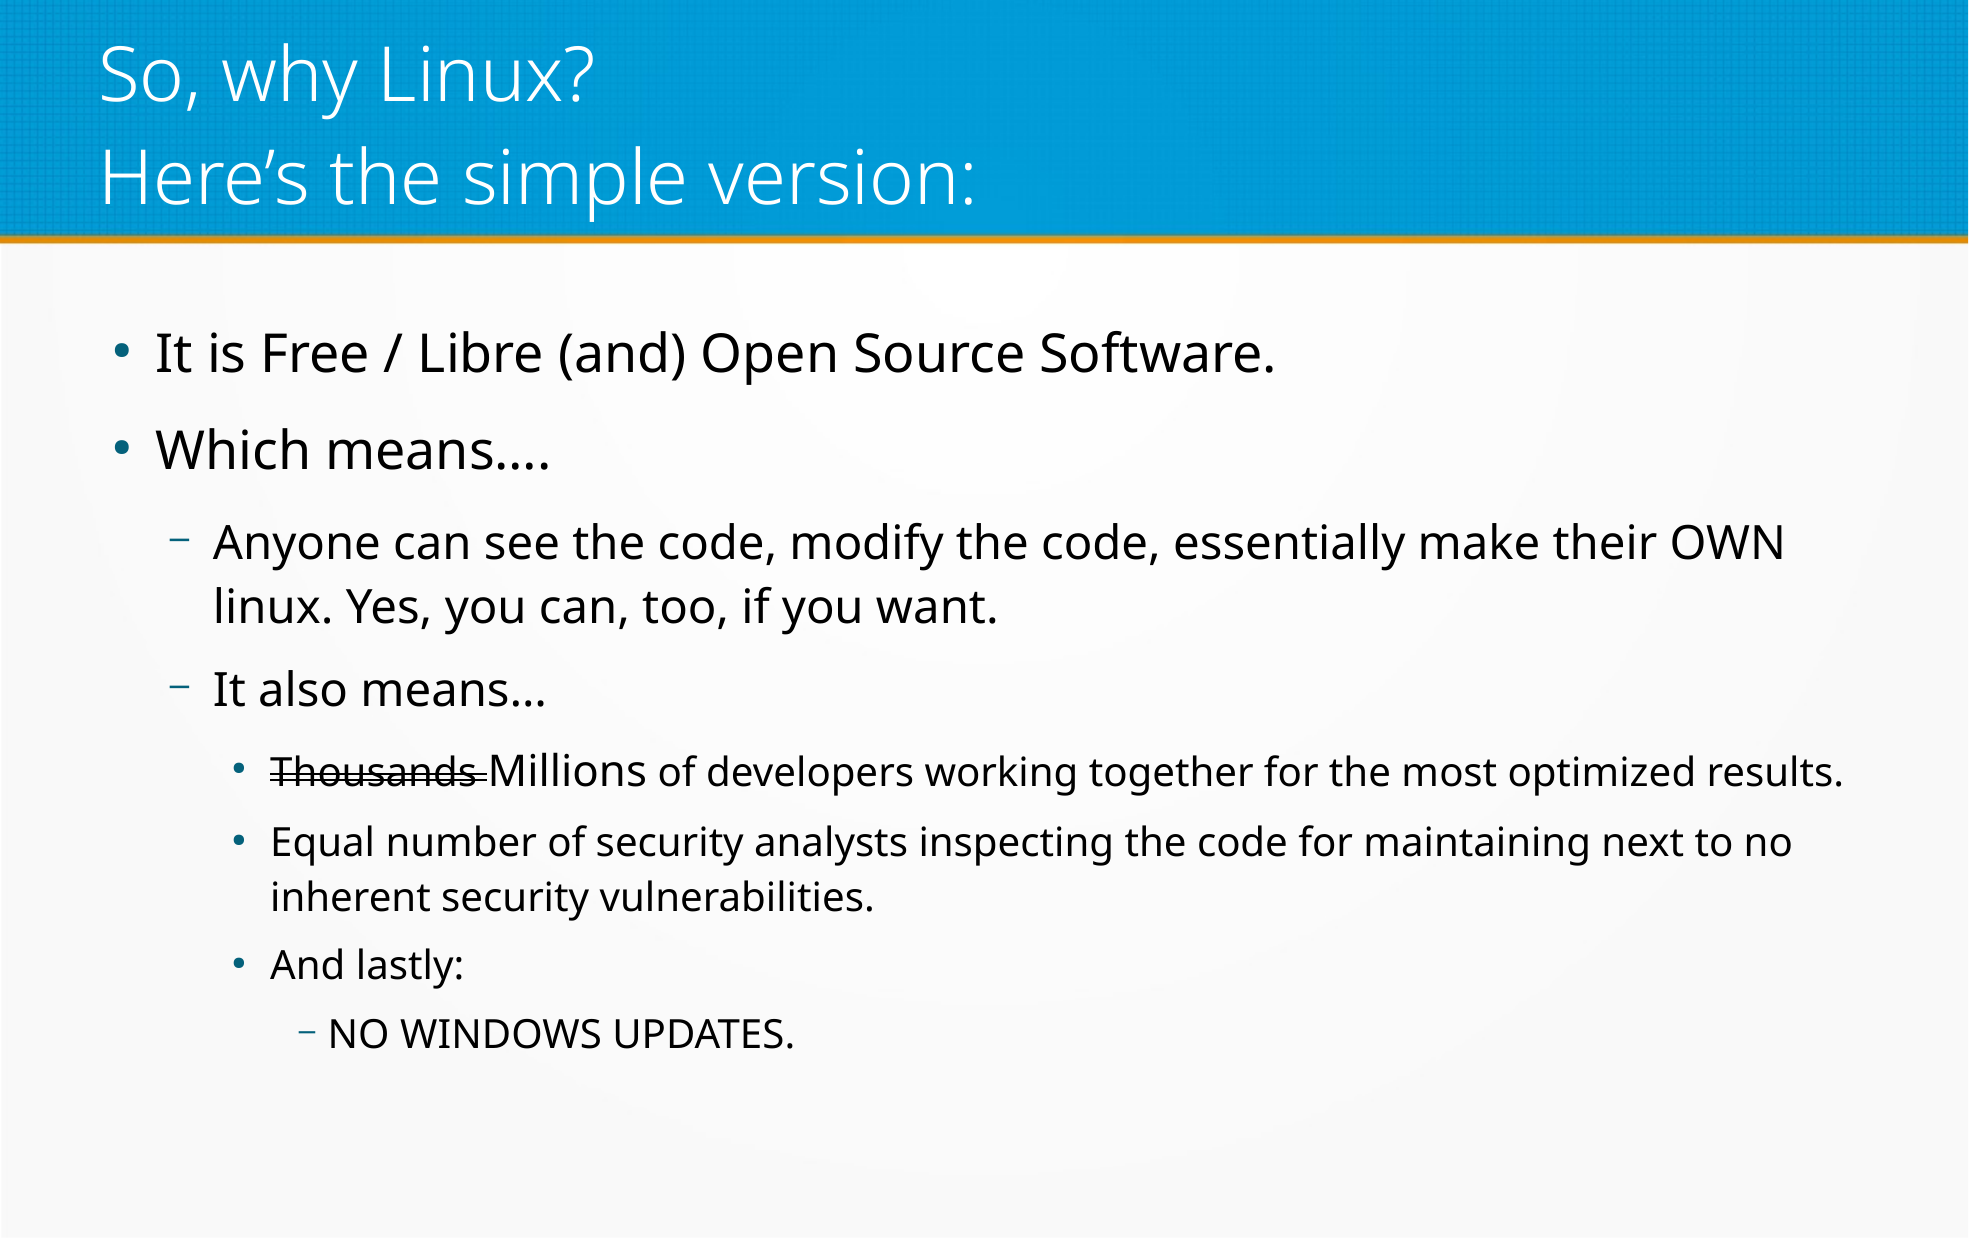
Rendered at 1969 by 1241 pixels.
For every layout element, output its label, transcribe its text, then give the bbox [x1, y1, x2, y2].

list It is Free / Libre (and) Open Source Software. Which means…. Anyone can see the code, modify the code, essentially make their OWN linux. Yes, you can, too, if you want. It also means… Thousands Millions of developers working together for the most optimized results. Equal number of security analysts inspecting the code for maintaining next to no inherent security vulnerabilities. And lastly: NO WINDOWS UPDATES. [98, 315, 1860, 1081]
picture [0, 233, 1969, 1241]
title So, why Linux? Here’s the simple version: [98, 19, 1870, 228]
